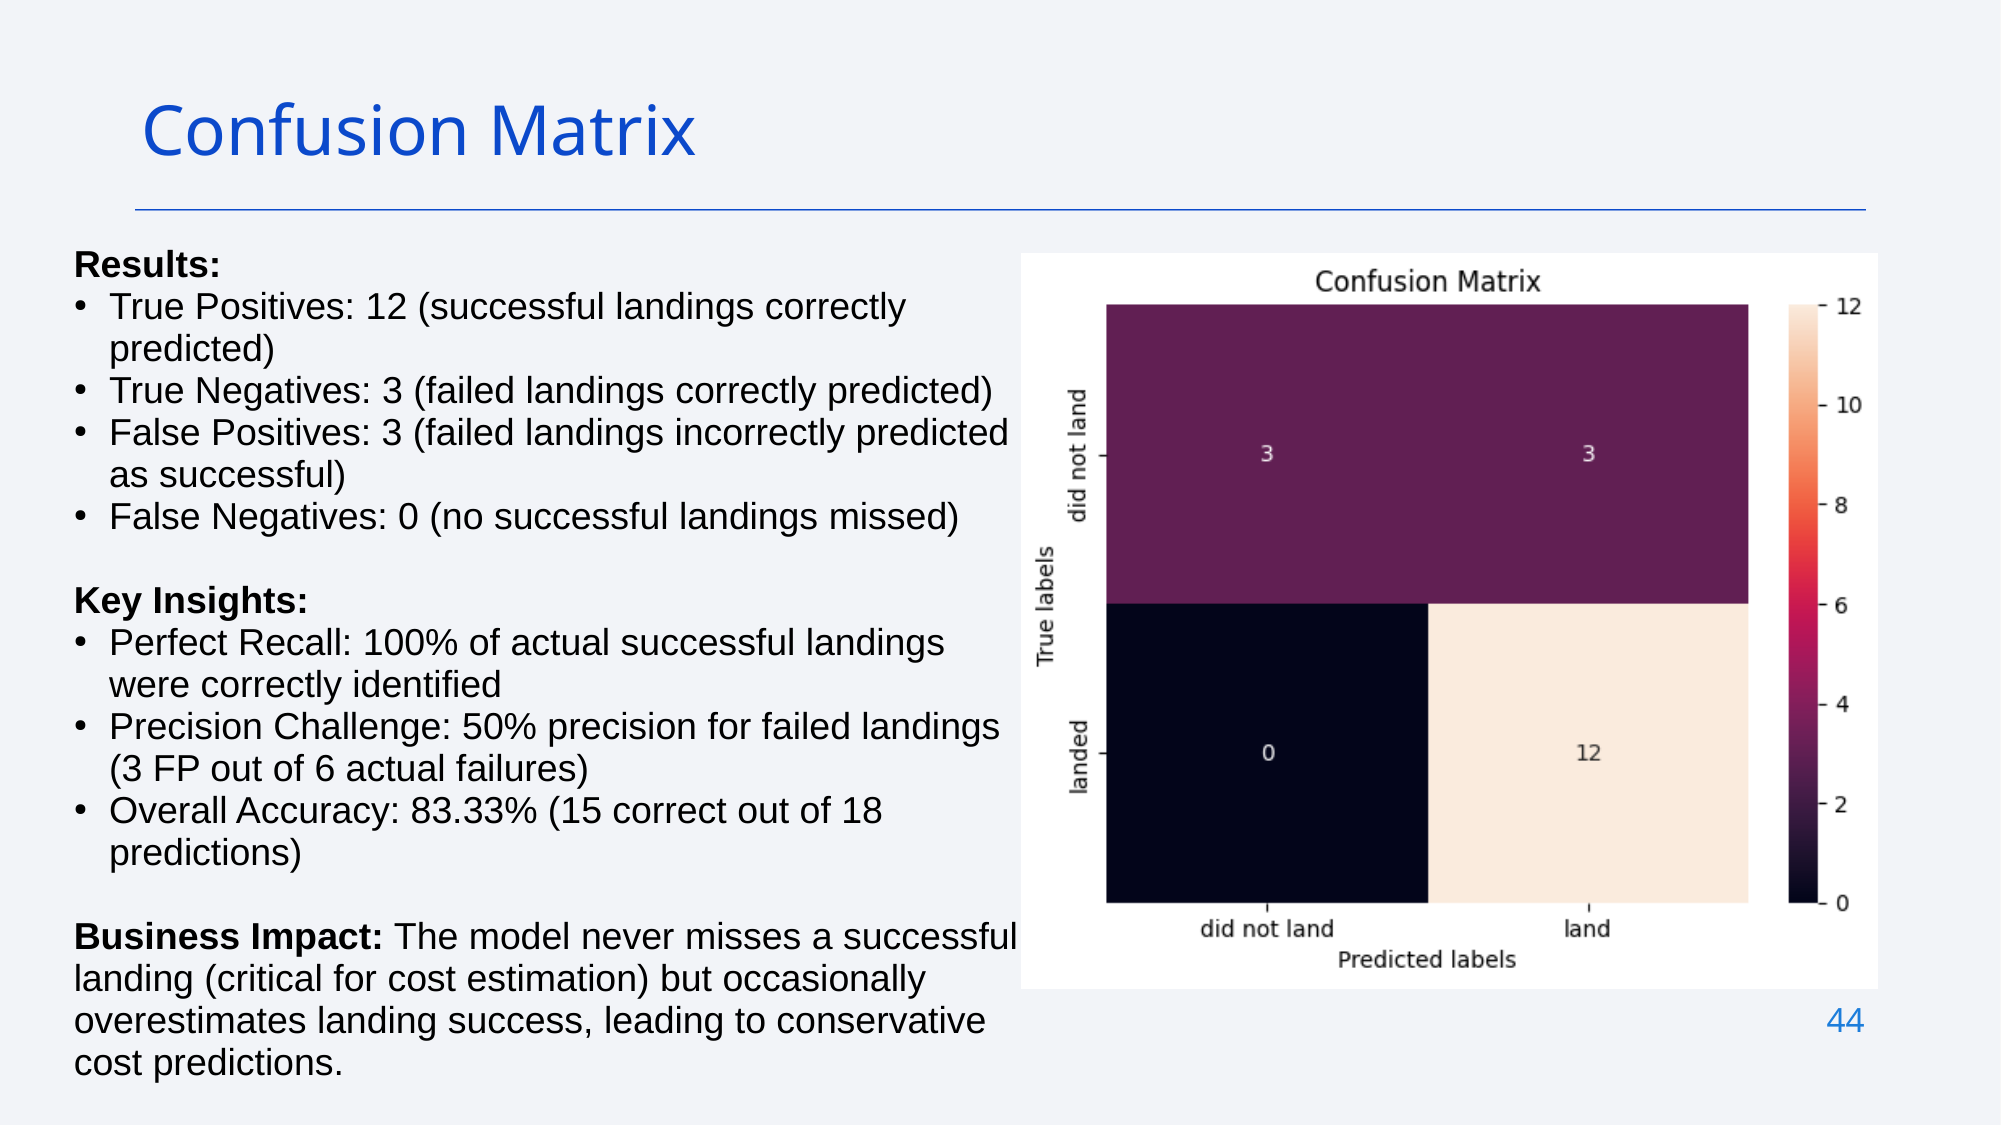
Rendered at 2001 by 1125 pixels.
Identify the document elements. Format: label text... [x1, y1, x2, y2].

picture [0, 0, 2001, 1125]
text_box Results: True Positives: 12 (successful landings correctly predicted) True Negatives: 3 (failed landings correctly predicted) False Positives: 3 (failed landings incorrectly predicted as successful) False Negatives: 0 (no successful landings missed) Key Insights: Perfect Recall: 100% of actual successful landings were correctly identified Precision Challenge: 50% precision for failed landings (3 FP out of 6 actual failures) Overall Accuracy: 83.33% (15 correct out of 18 predictions) Business Impact: The model never misses a successful landing (critical for cost estimation) but occasionally overestimates landing success, leading to conservative cost predictions. [59, 236, 1034, 1091]
text_box Confusion Matrix [126, 88, 1852, 179]
